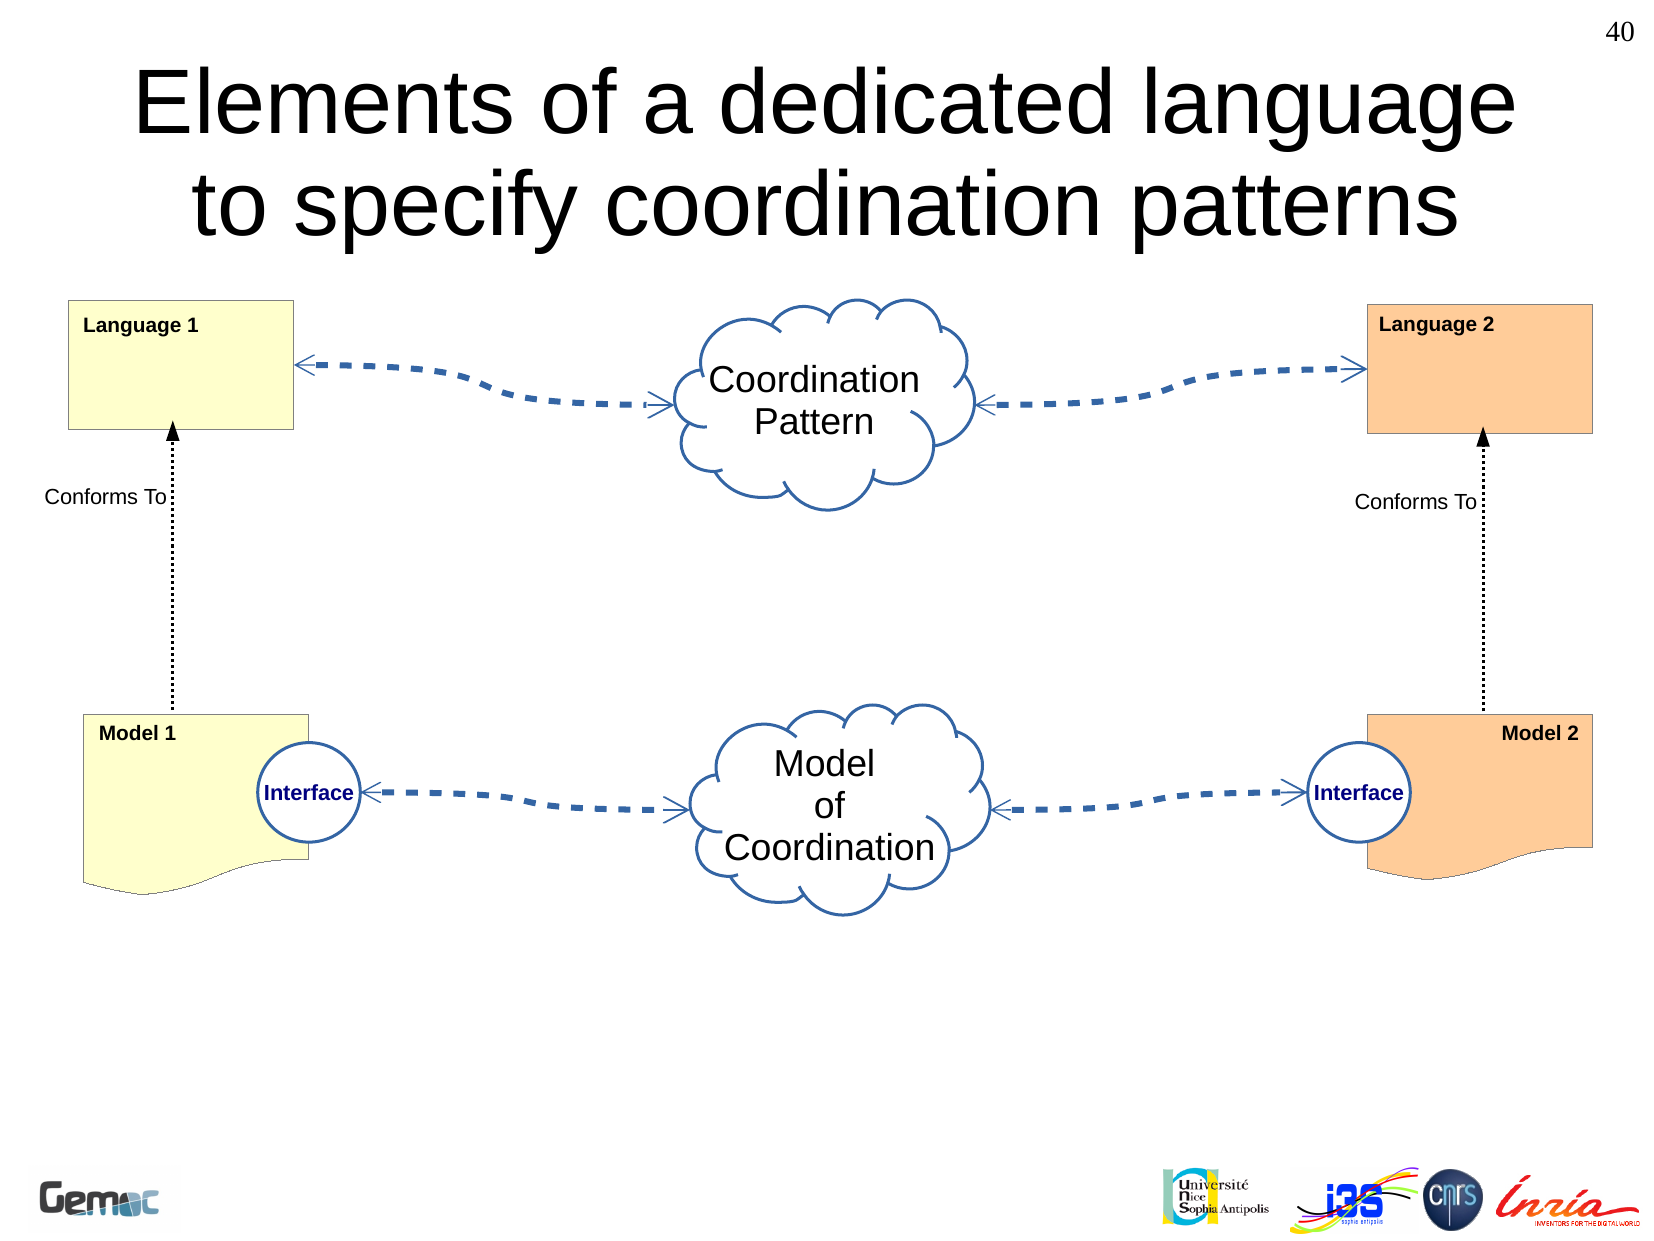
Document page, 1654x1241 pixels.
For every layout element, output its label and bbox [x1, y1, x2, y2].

title [82, 49, 1571, 257]
text_box [62, 300, 294, 430]
text_box [1358, 304, 1593, 434]
text_box [1307, 714, 1623, 880]
picture [1137, 1150, 1647, 1241]
text_box [674, 300, 975, 511]
text_box [29, 477, 248, 586]
text_box [690, 705, 991, 916]
text_box [83, 714, 361, 895]
text_box [1339, 482, 1558, 566]
